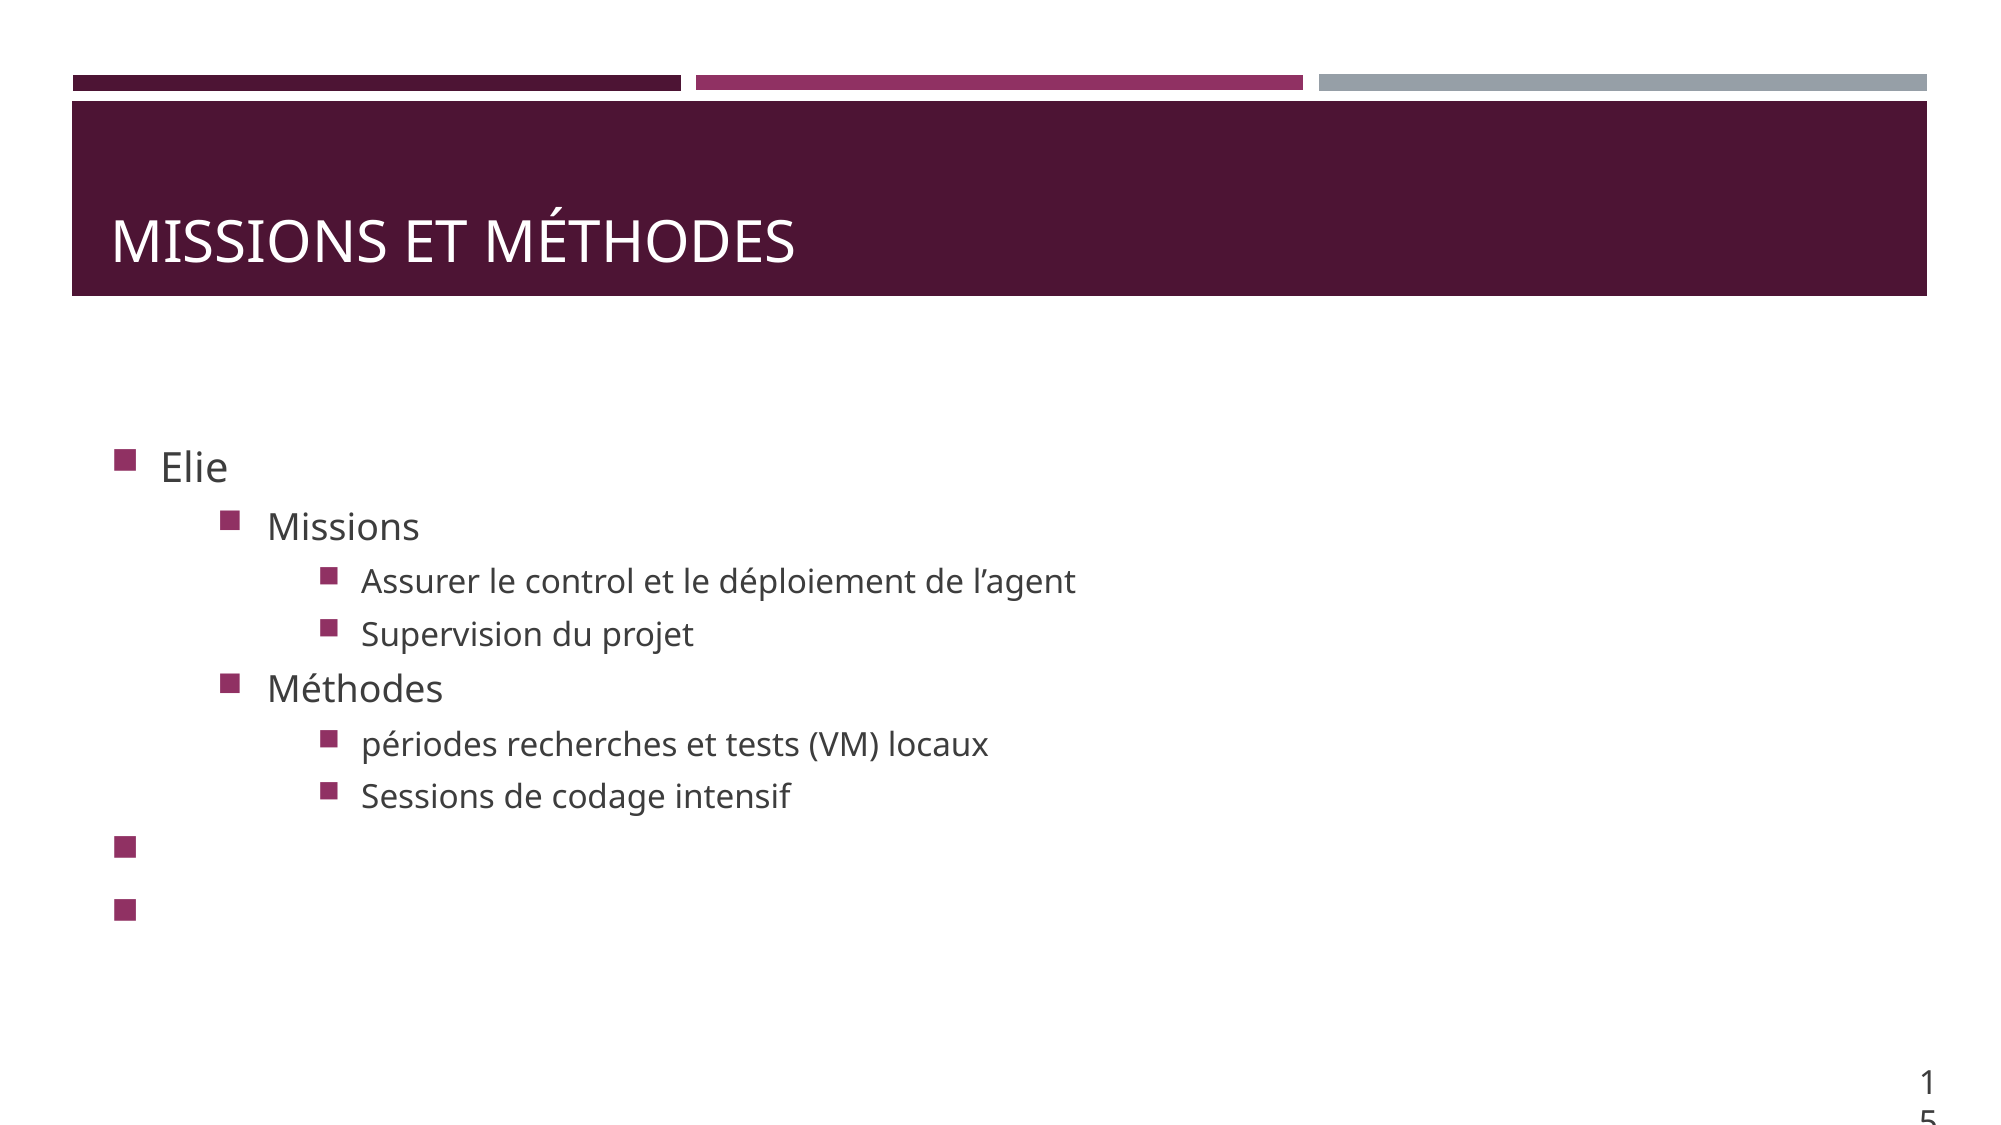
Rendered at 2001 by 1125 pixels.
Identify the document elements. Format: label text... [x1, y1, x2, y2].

text_box 15 [1797, 1053, 1968, 1109]
list Elie Missions Assurer le control et le déploiement de l’agent Supervision du projet Méthodes périodes recherches et tests (VM) locaux Sessions de codage intensif [95, 388, 1905, 993]
title Missions et méthodes [95, 115, 1905, 282]
